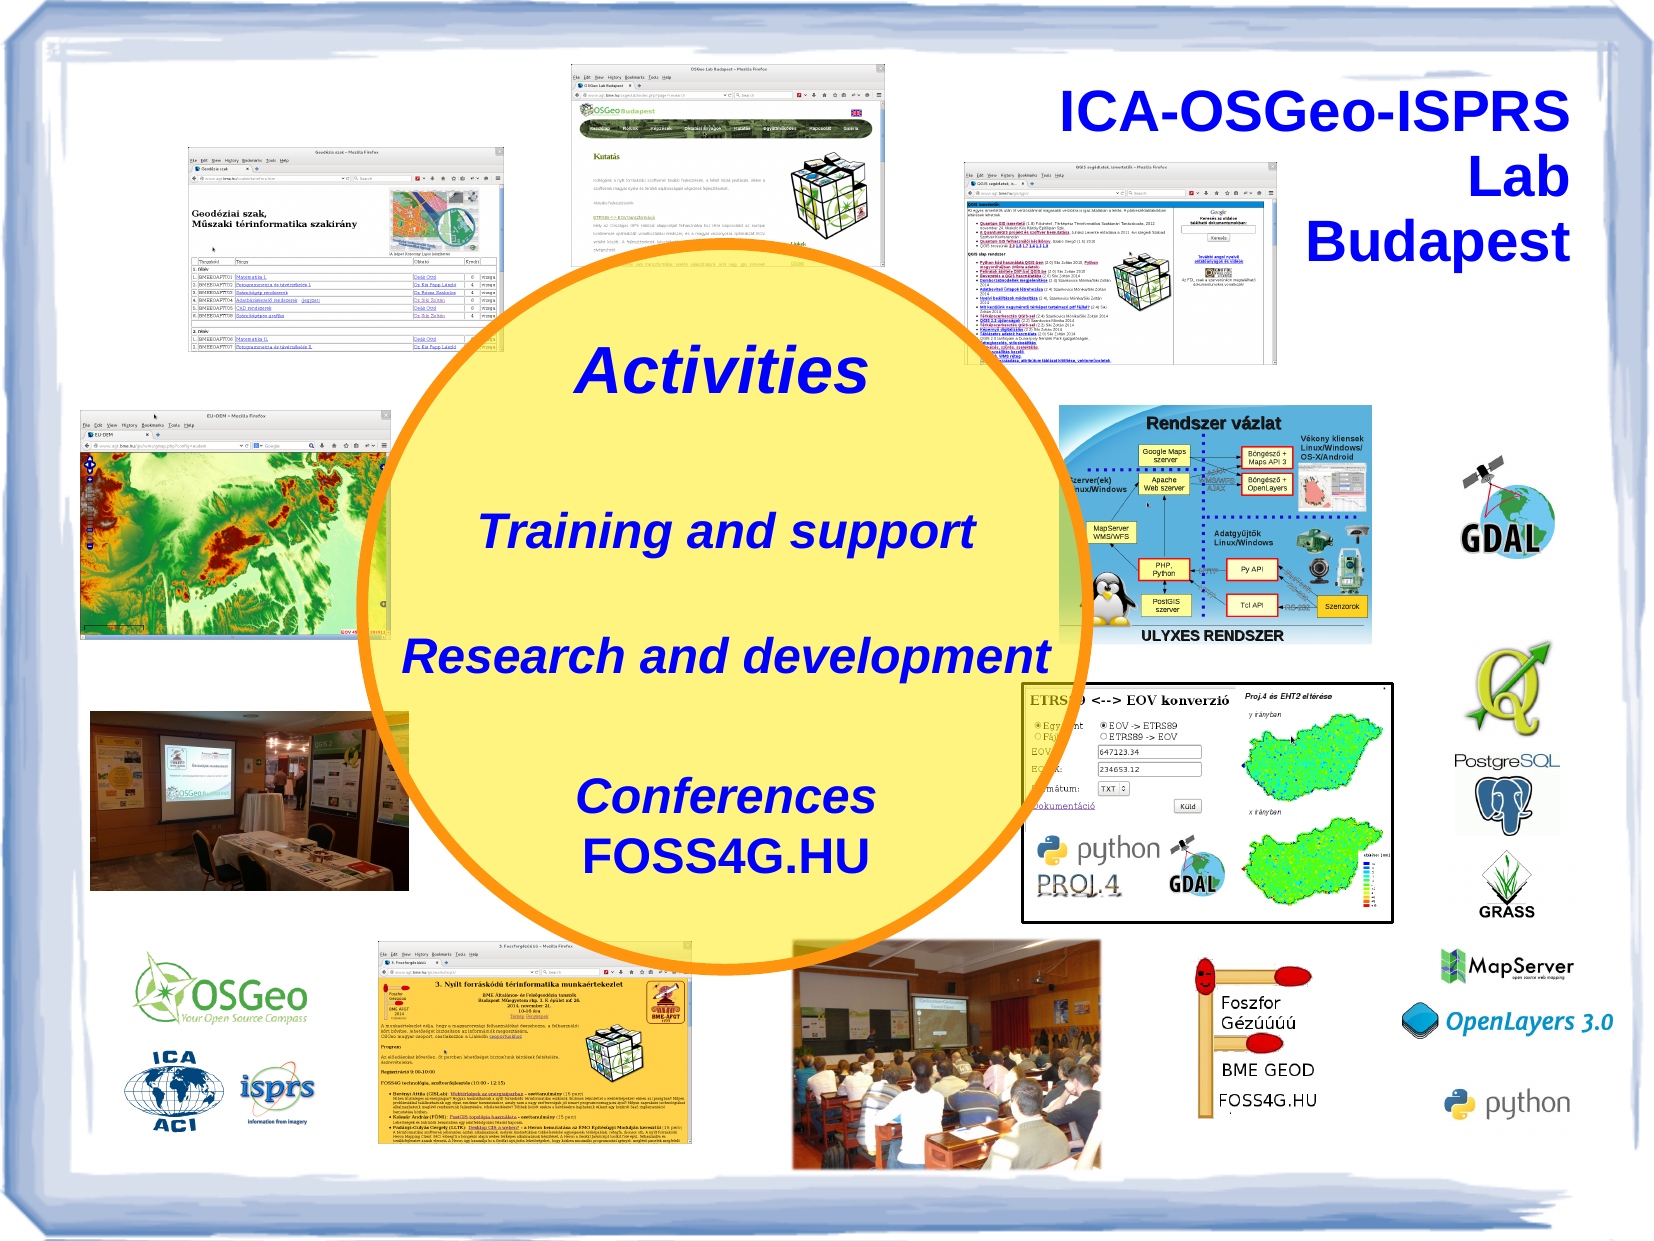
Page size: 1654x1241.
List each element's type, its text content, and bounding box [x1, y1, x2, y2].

text_box [499, 891, 951, 970]
picture [0, 0, 1654, 1241]
text_box Training and support Research and development Conferences FOSS4G.HU [348, 370, 1105, 891]
text_box Activities [559, 318, 886, 415]
text_box ICA-OSGeo-ISPRS Lab Budapest [1045, 70, 1586, 281]
text_box [450, 244, 1000, 370]
